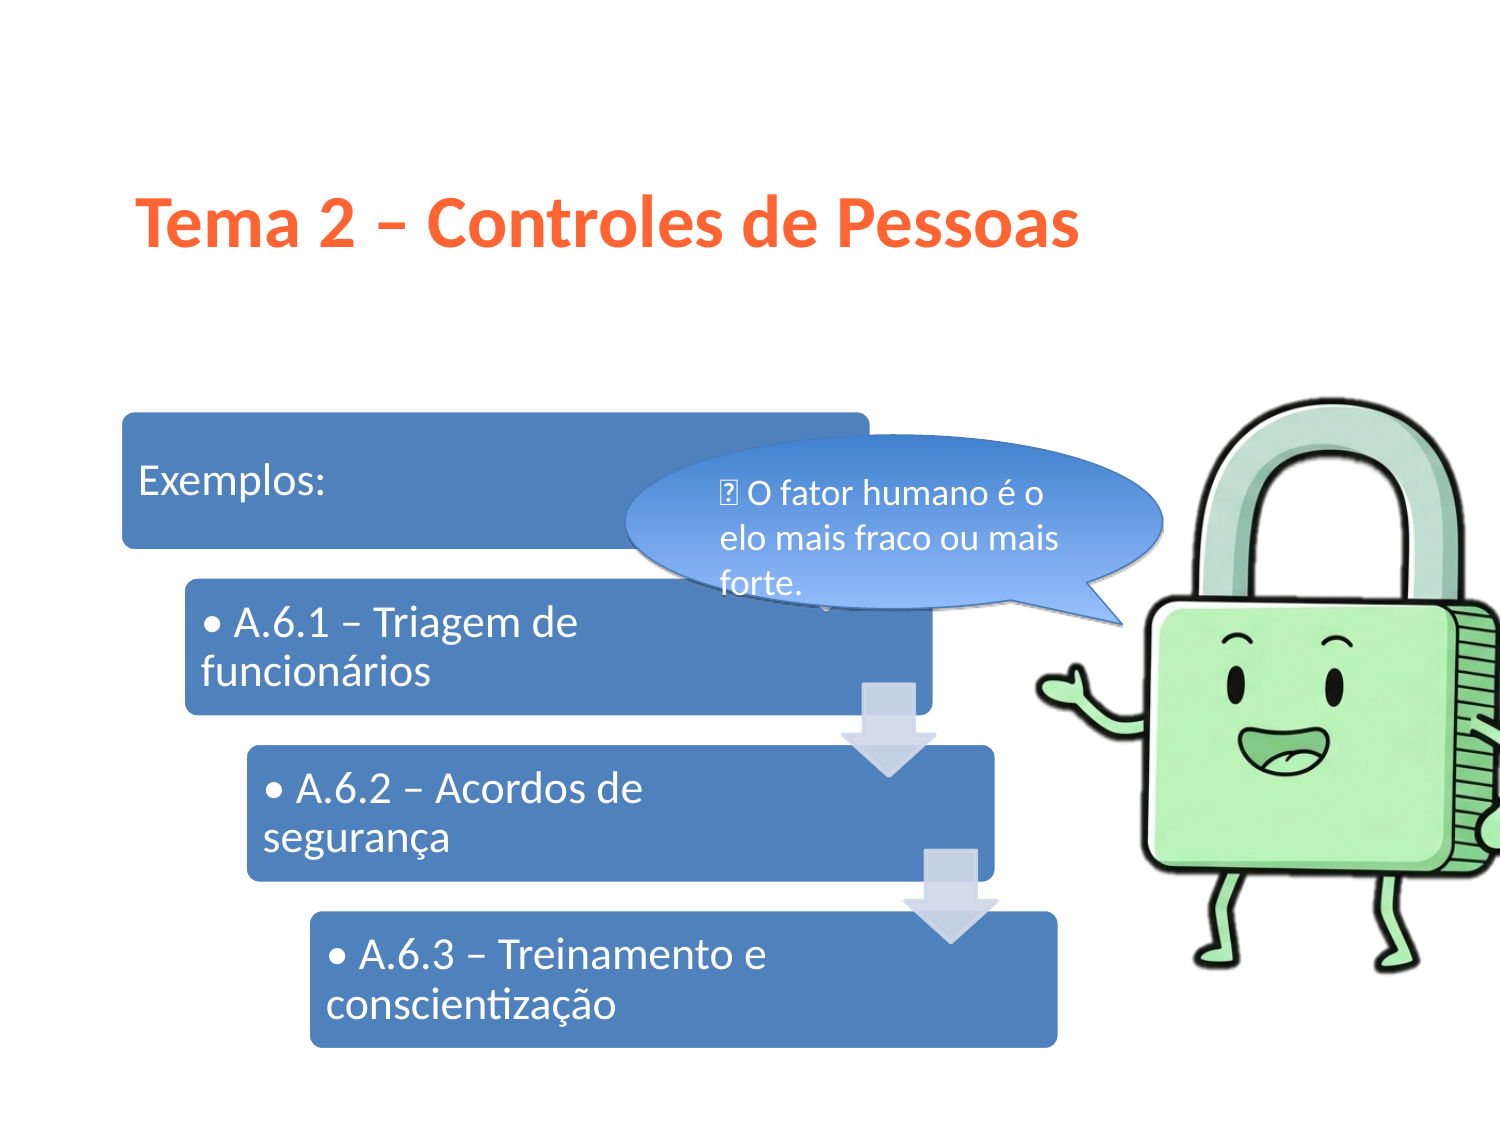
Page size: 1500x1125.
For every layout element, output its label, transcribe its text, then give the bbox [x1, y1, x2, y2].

text_box 💡 O fator humano é o elo mais fraco ou mais forte. [625, 435, 1163, 625]
text_box Exemplos: [119, 410, 309, 552]
text_box • A.6.1 – Triagem de funcionários [182, 576, 309, 718]
text_box Tema 2 – Controles de Pessoas [120, 120, 1396, 346]
text_box • A.6.2 – Acordos de segurança [244, 742, 309, 884]
picture [309, 256, 1500, 1075]
